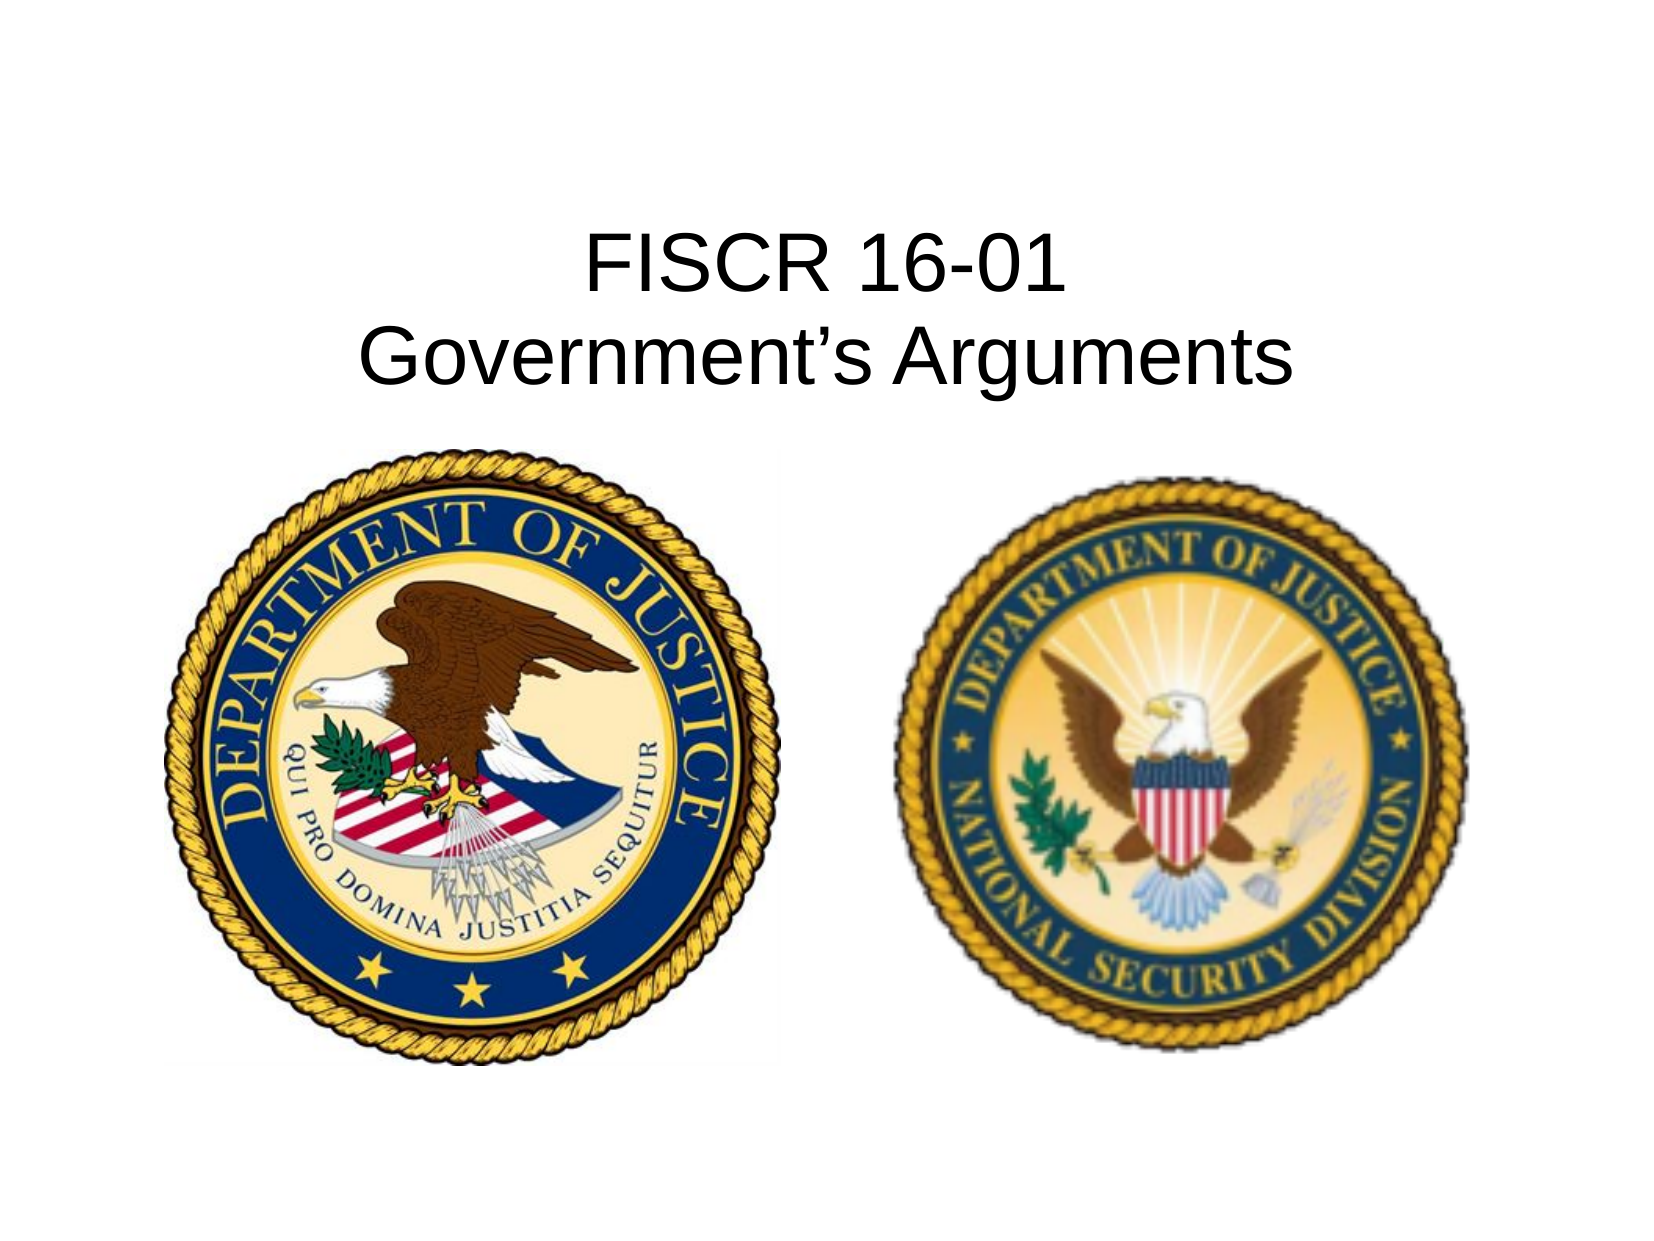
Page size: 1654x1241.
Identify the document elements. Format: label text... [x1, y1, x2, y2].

subtitle FISCR 16-01 Government’s Arguments [82, 49, 1571, 571]
picture [164, 449, 781, 1066]
picture [870, 449, 1510, 1076]
